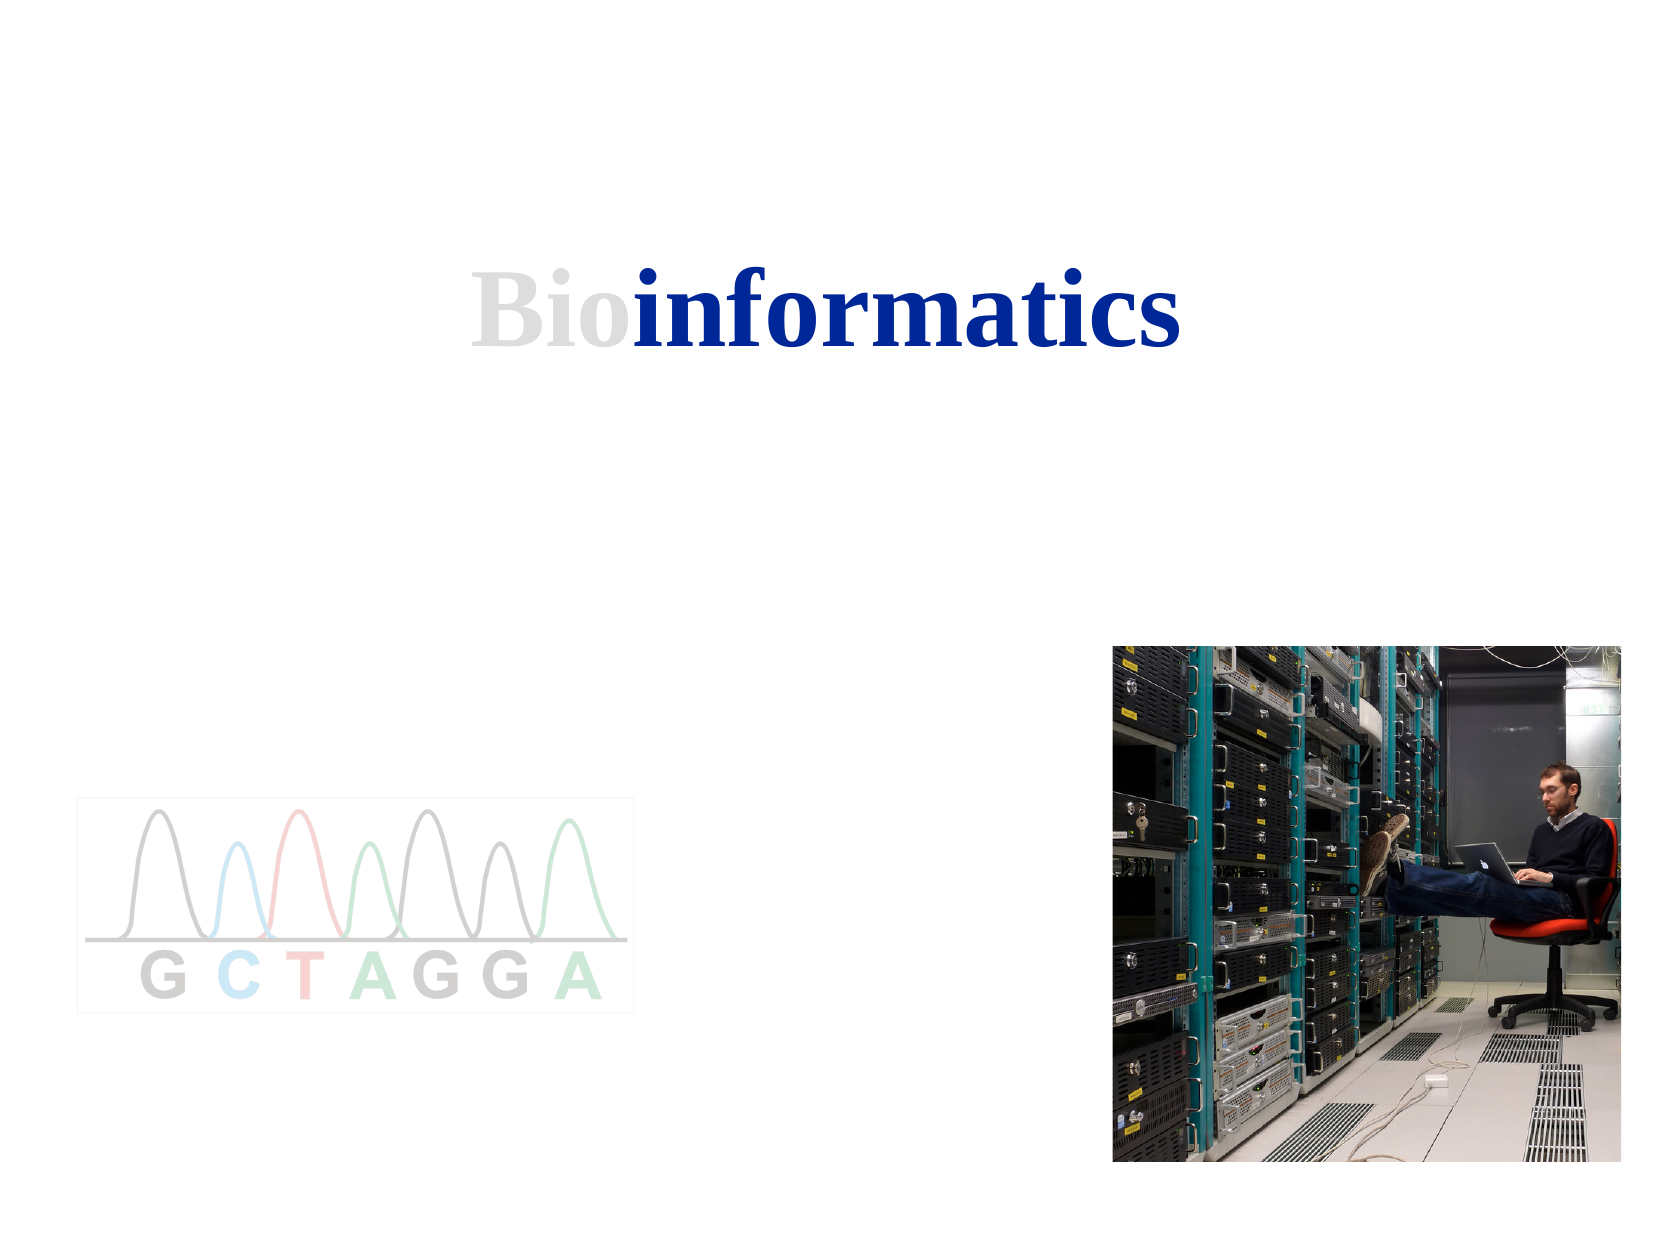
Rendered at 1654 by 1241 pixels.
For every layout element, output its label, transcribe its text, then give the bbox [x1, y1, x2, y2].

title Bioinformatics [82, 185, 1571, 433]
picture [1112, 646, 1622, 1162]
picture [77, 797, 634, 1013]
